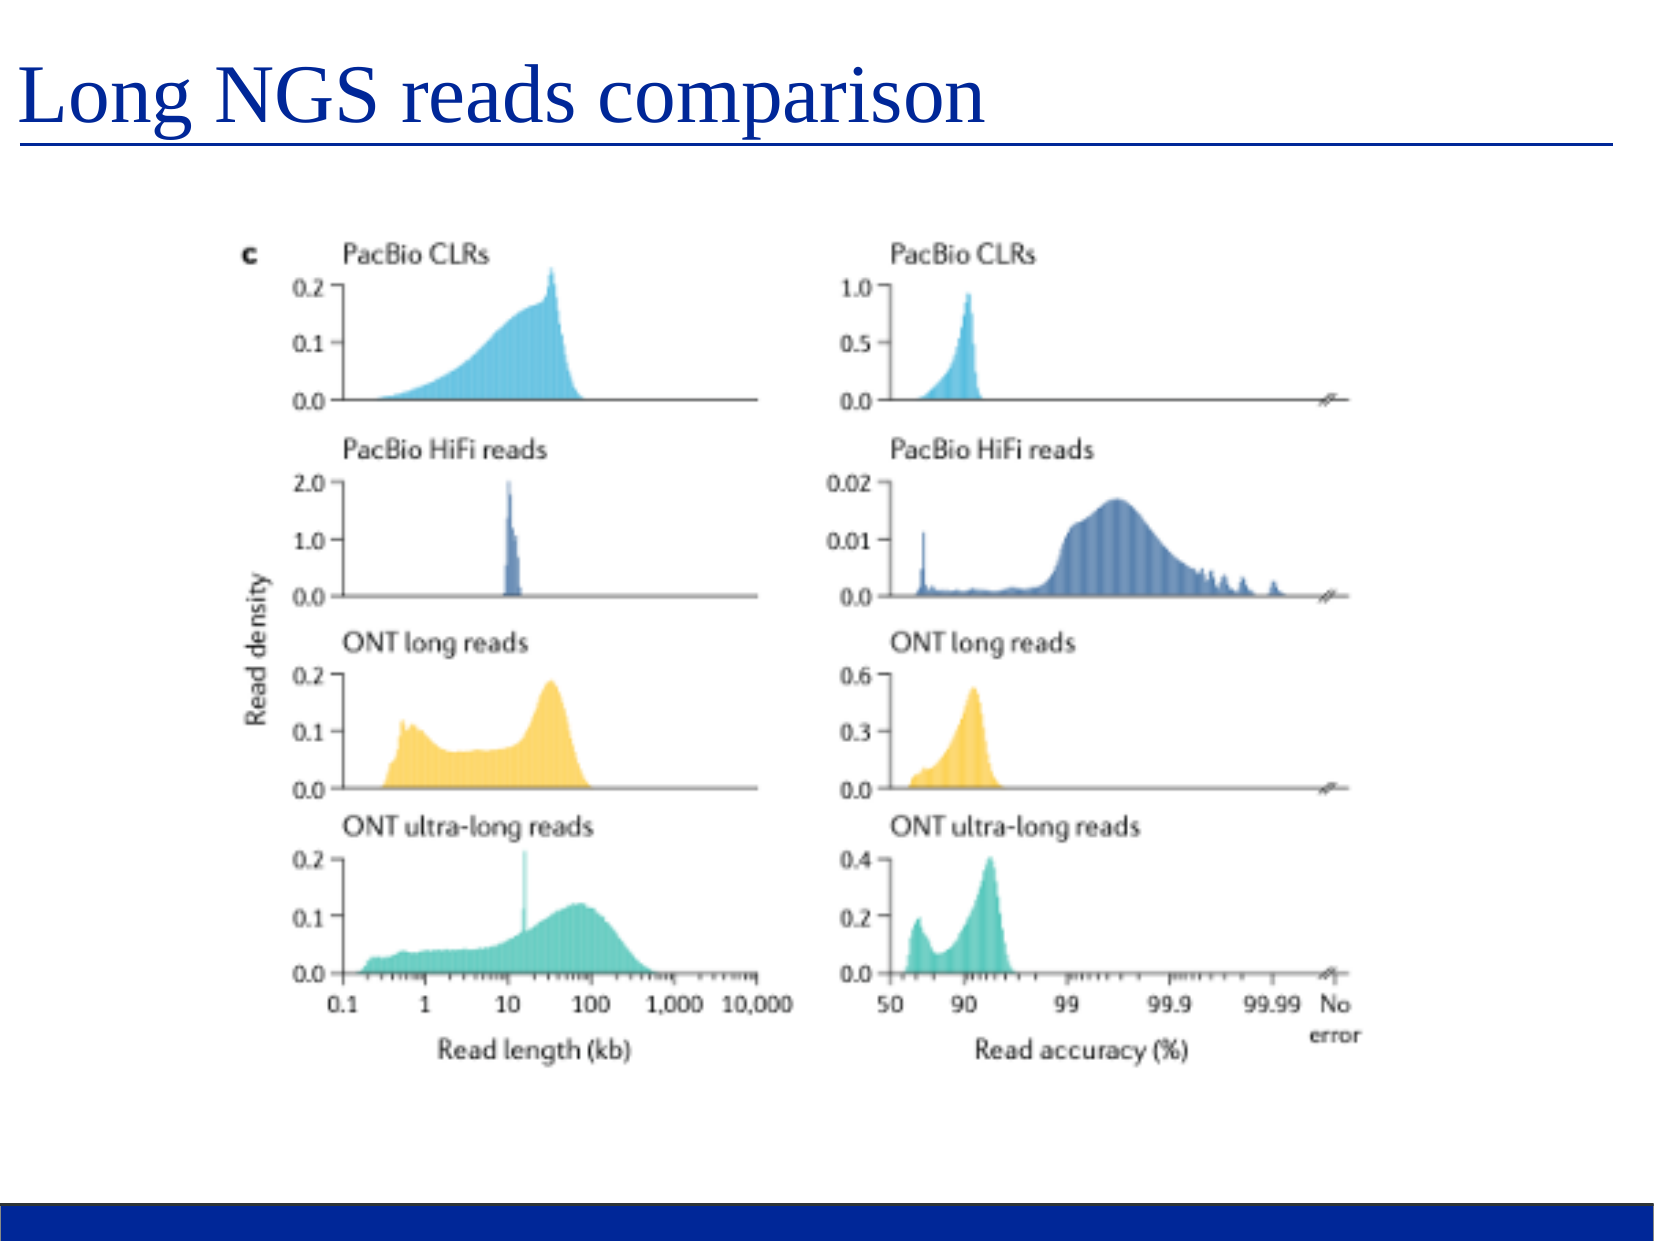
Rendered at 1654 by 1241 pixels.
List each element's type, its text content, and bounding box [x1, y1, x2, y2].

title Long NGS reads comparison [17, 0, 1589, 198]
picture [225, 213, 1388, 1090]
